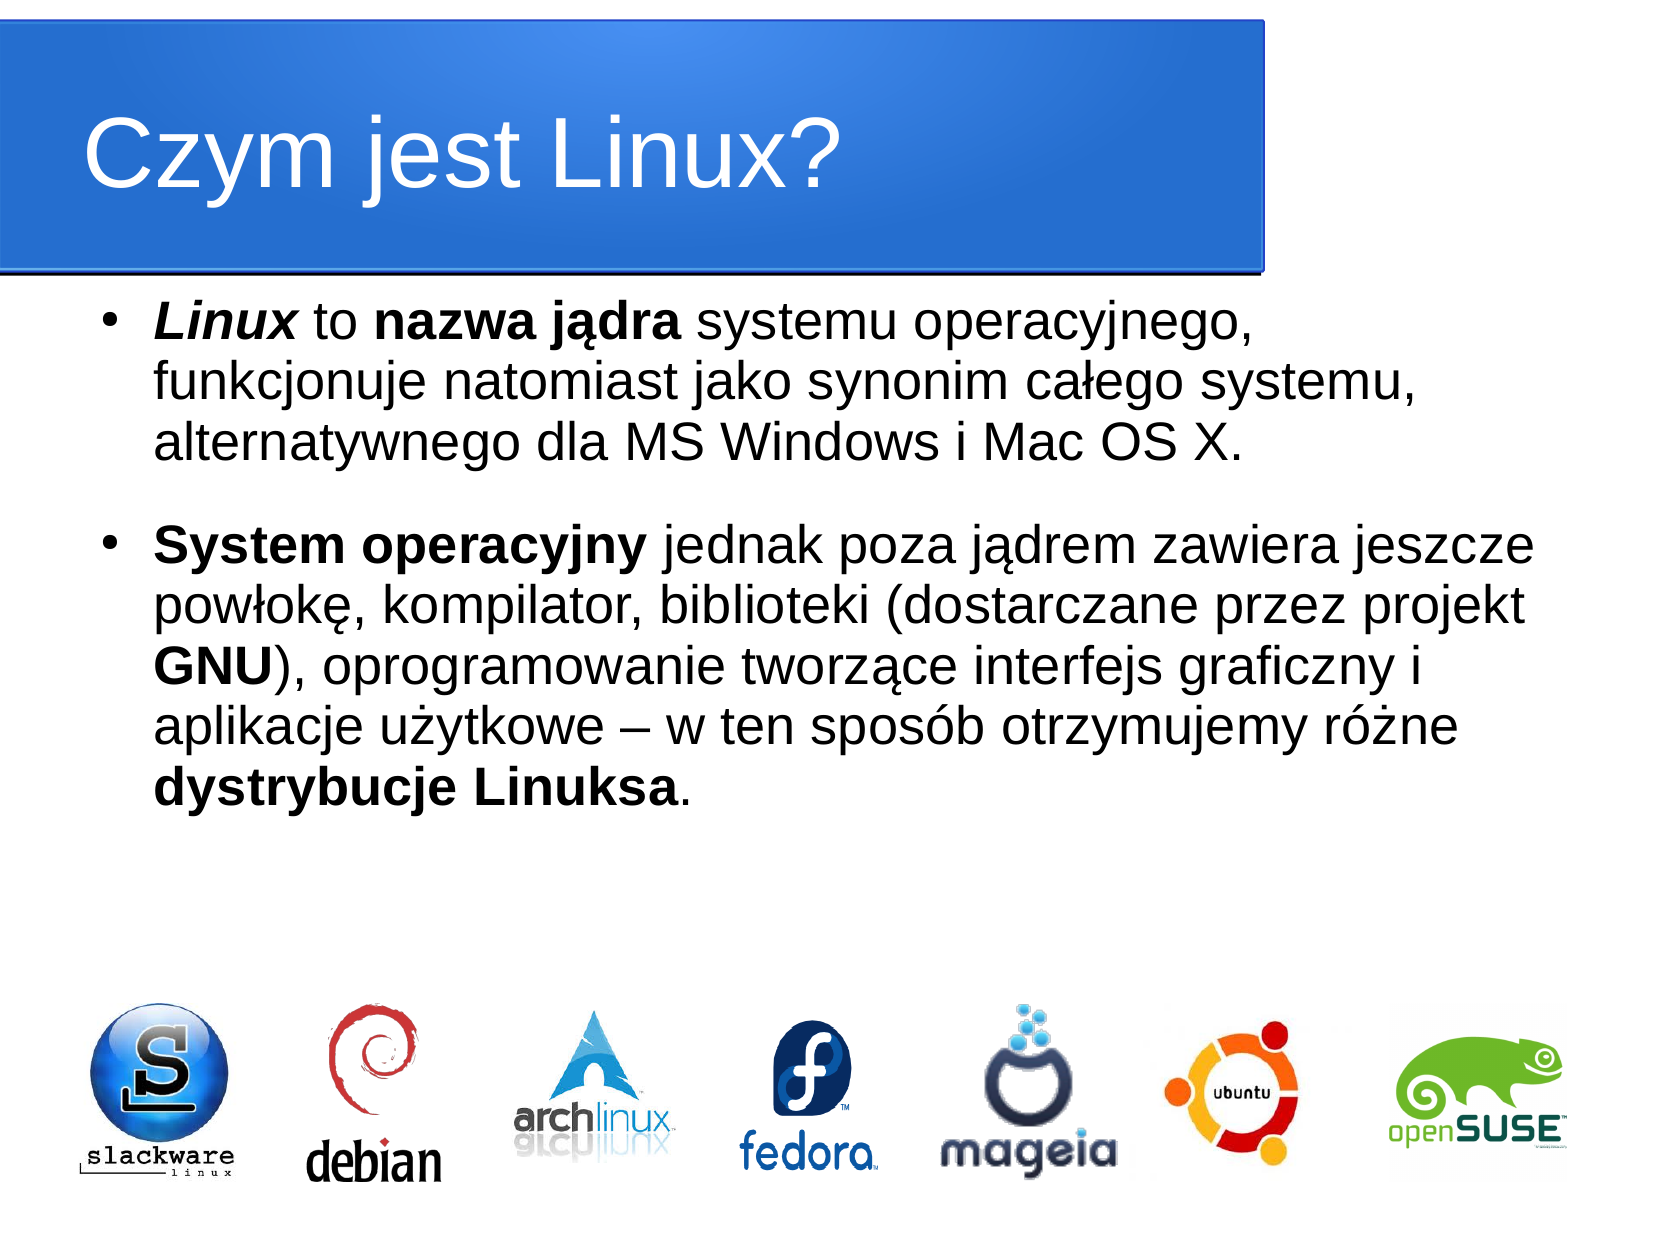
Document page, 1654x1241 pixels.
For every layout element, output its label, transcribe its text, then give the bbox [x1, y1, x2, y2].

title Czym jest Linux? [82, 49, 1250, 257]
picture [504, 1003, 683, 1182]
picture [284, 1003, 463, 1182]
list Linux to nazwa jądra systemu operacyjnego, funkcjonuje natomiast jako synonim całego systemu, alternatywnego dla MS Windows i Mac OS X. System operacyjny jednak poza jądrem zawiera jeszcze powłokę, kompilator, biblioteki (dostarczane przez projekt GNU), oprogramowanie tworzące interfejs graficzny i aplikacje użytkowe – w ten sposób otrzymujemy różne dystrybucje Linuksa. [82, 290, 1538, 1010]
picture [71, 1003, 249, 1182]
picture [940, 1003, 1118, 1182]
picture [722, 1009, 901, 1187]
picture [1129, 1003, 1354, 1182]
picture [1389, 1003, 1567, 1182]
